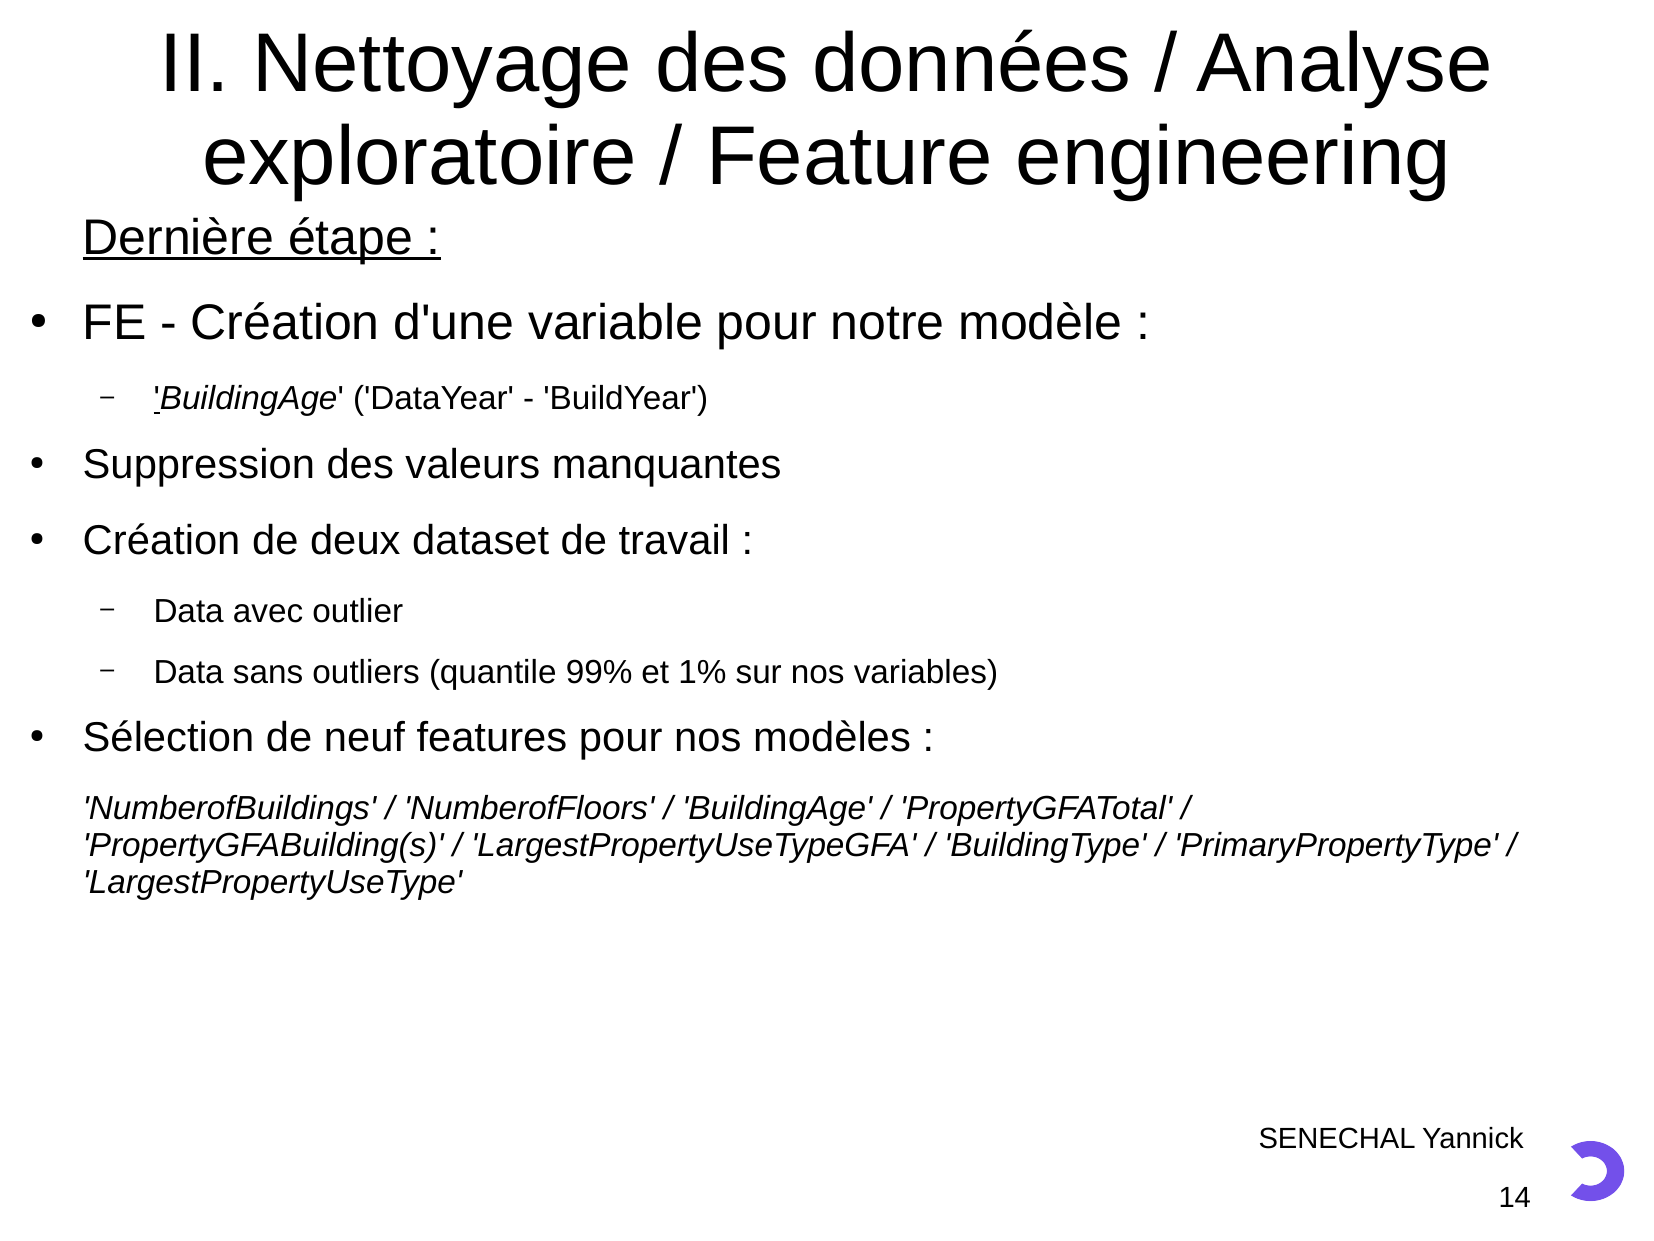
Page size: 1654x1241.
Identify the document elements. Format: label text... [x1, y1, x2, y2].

picture [1548, 1125, 1642, 1217]
list Dernière étape : FE - Création d'une variable pour notre modèle : 'BuildingAge' ('DataYear' - 'BuildYear') Suppression des valeurs manquantes Création de deux dataset de travail : Data avec outlier Data sans outliers (quantile 99% et 1% sur nos variables) Sélection de neuf features pour nos modèles : 'NumberofBuildings' / 'NumberofFloors' / 'BuildingAge' / 'PropertyGFATotal' / 'PropertyGFABuilding(s)' / 'LargestPropertyUseTypeGFA' / 'BuildingType' / 'PrimaryPropertyType' / 'LargestPropertyUseType' [11, 209, 1548, 1241]
title II. Nettoyage des données / Analyse exploratoire / Feature engineering [82, 5, 1571, 213]
